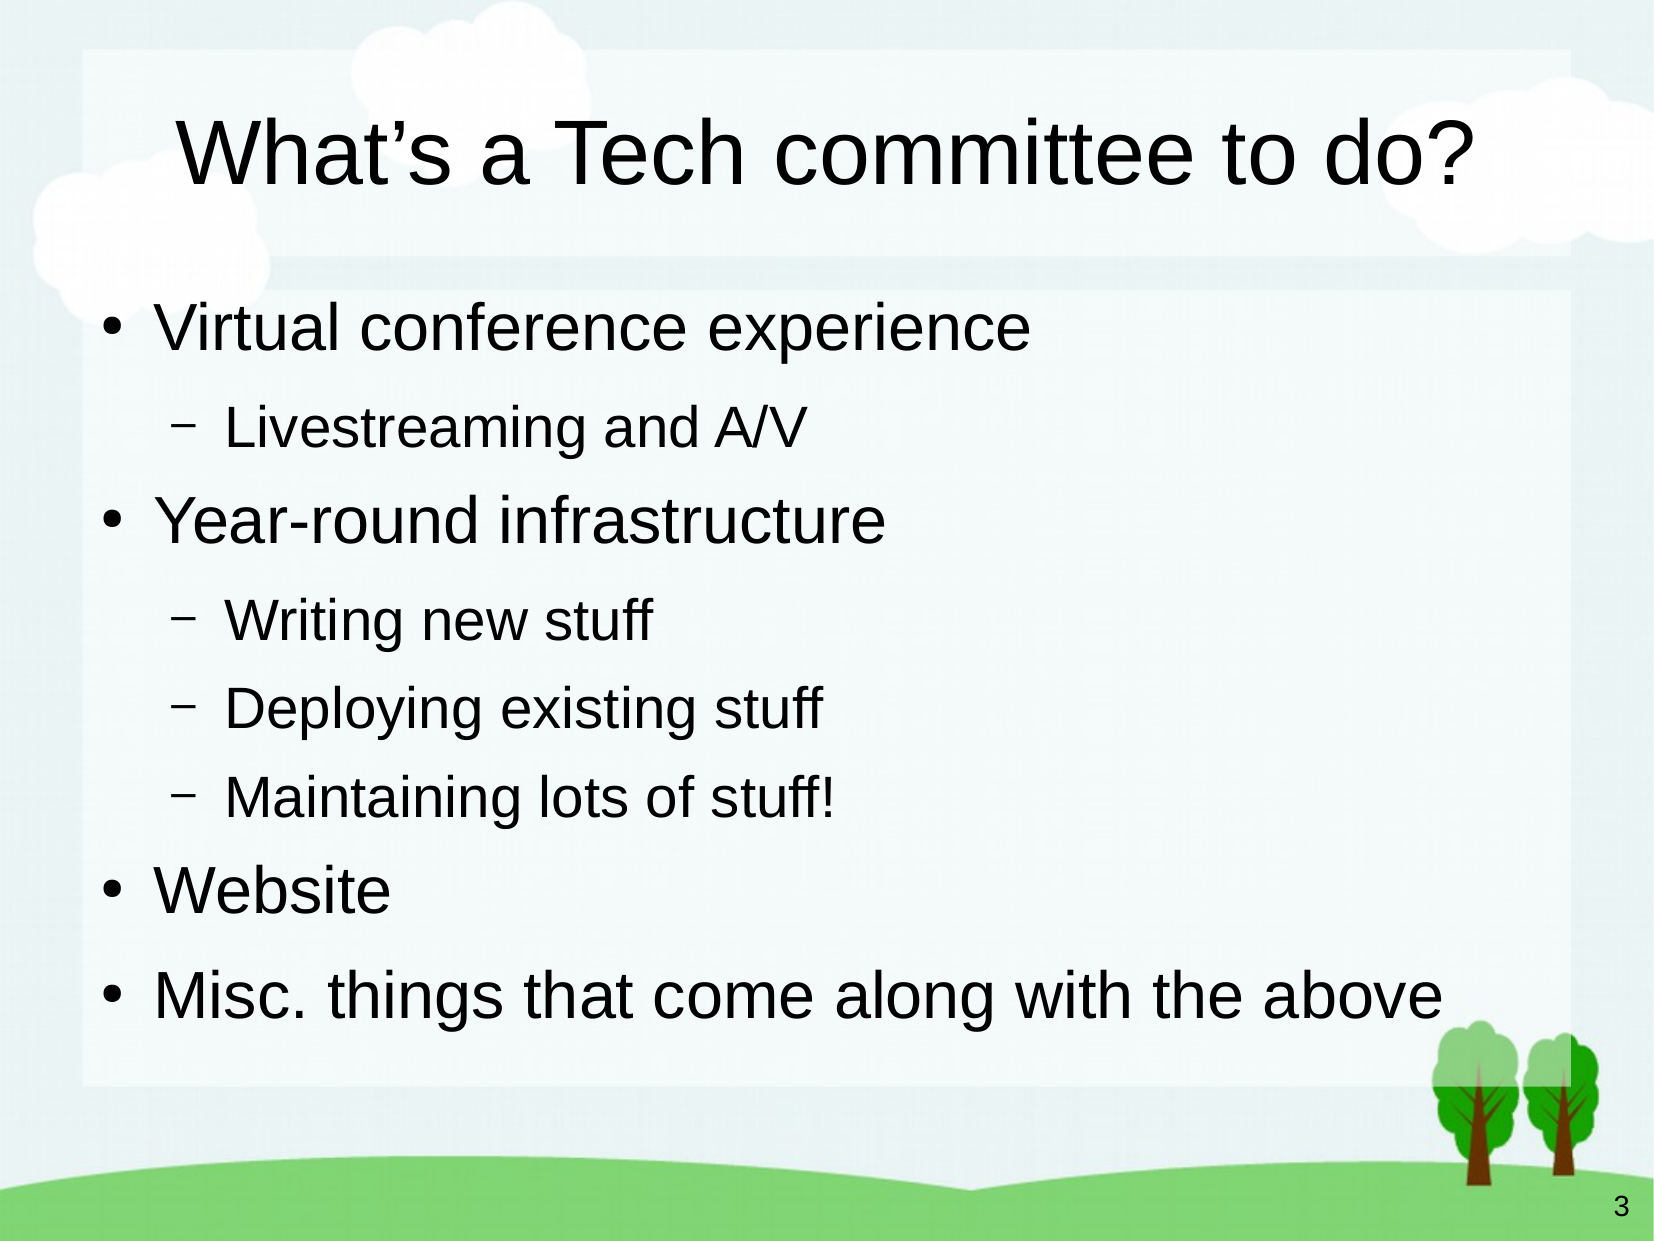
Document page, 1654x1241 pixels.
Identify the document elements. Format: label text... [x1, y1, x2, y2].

list Virtual conference experience Livestreaming and A/V Year-round infrastructure Writing new stuff Deploying existing stuff Maintaining lots of stuff! Website Misc. things that come along with the above [82, 290, 1571, 1087]
picture [0, 0, 1654, 1241]
title What’s a Tech committee to do? [82, 49, 1571, 257]
